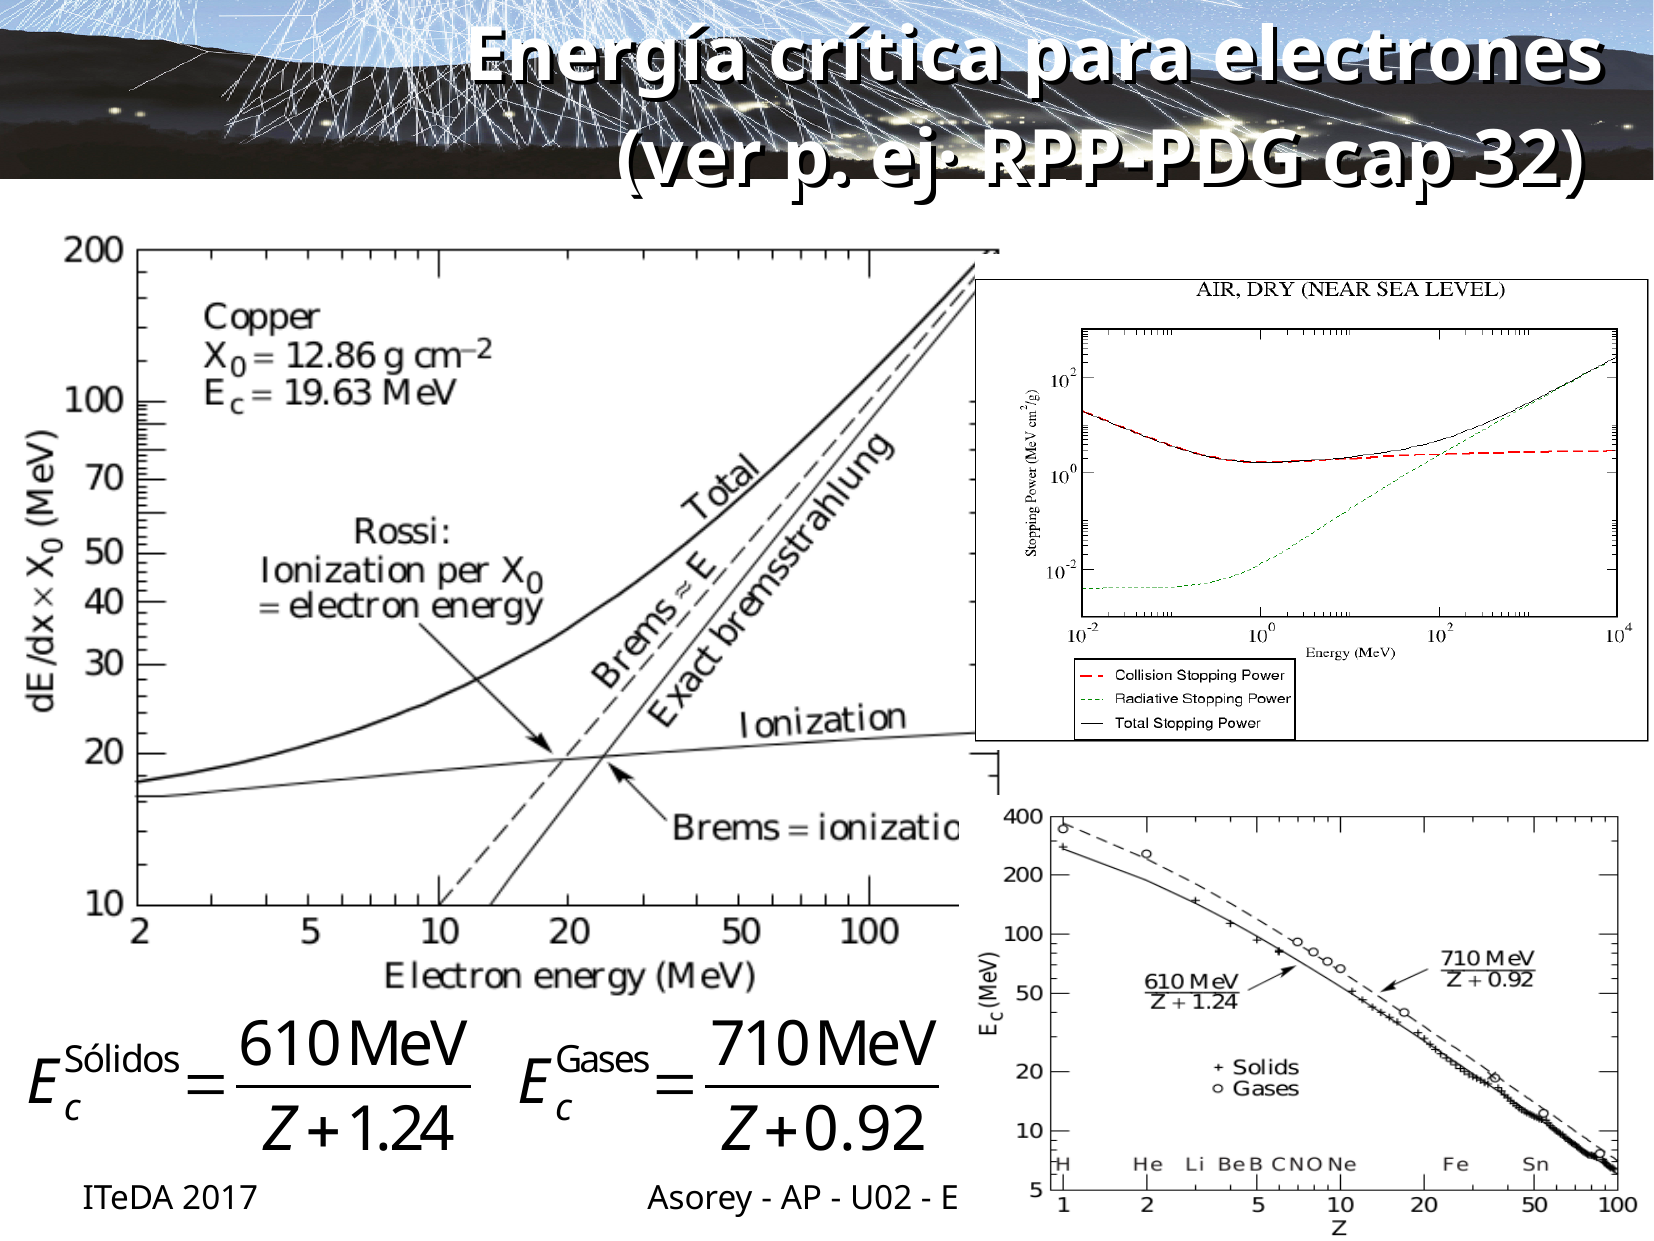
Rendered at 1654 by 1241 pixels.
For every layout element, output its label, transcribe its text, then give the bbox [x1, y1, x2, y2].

picture [0, 0, 1654, 1241]
chart [18, 1004, 481, 1167]
chart [510, 1004, 949, 1167]
title Energía crítica para electrones (ver p. ej· RPP-PDG cap 32) [45, 11, 1606, 195]
